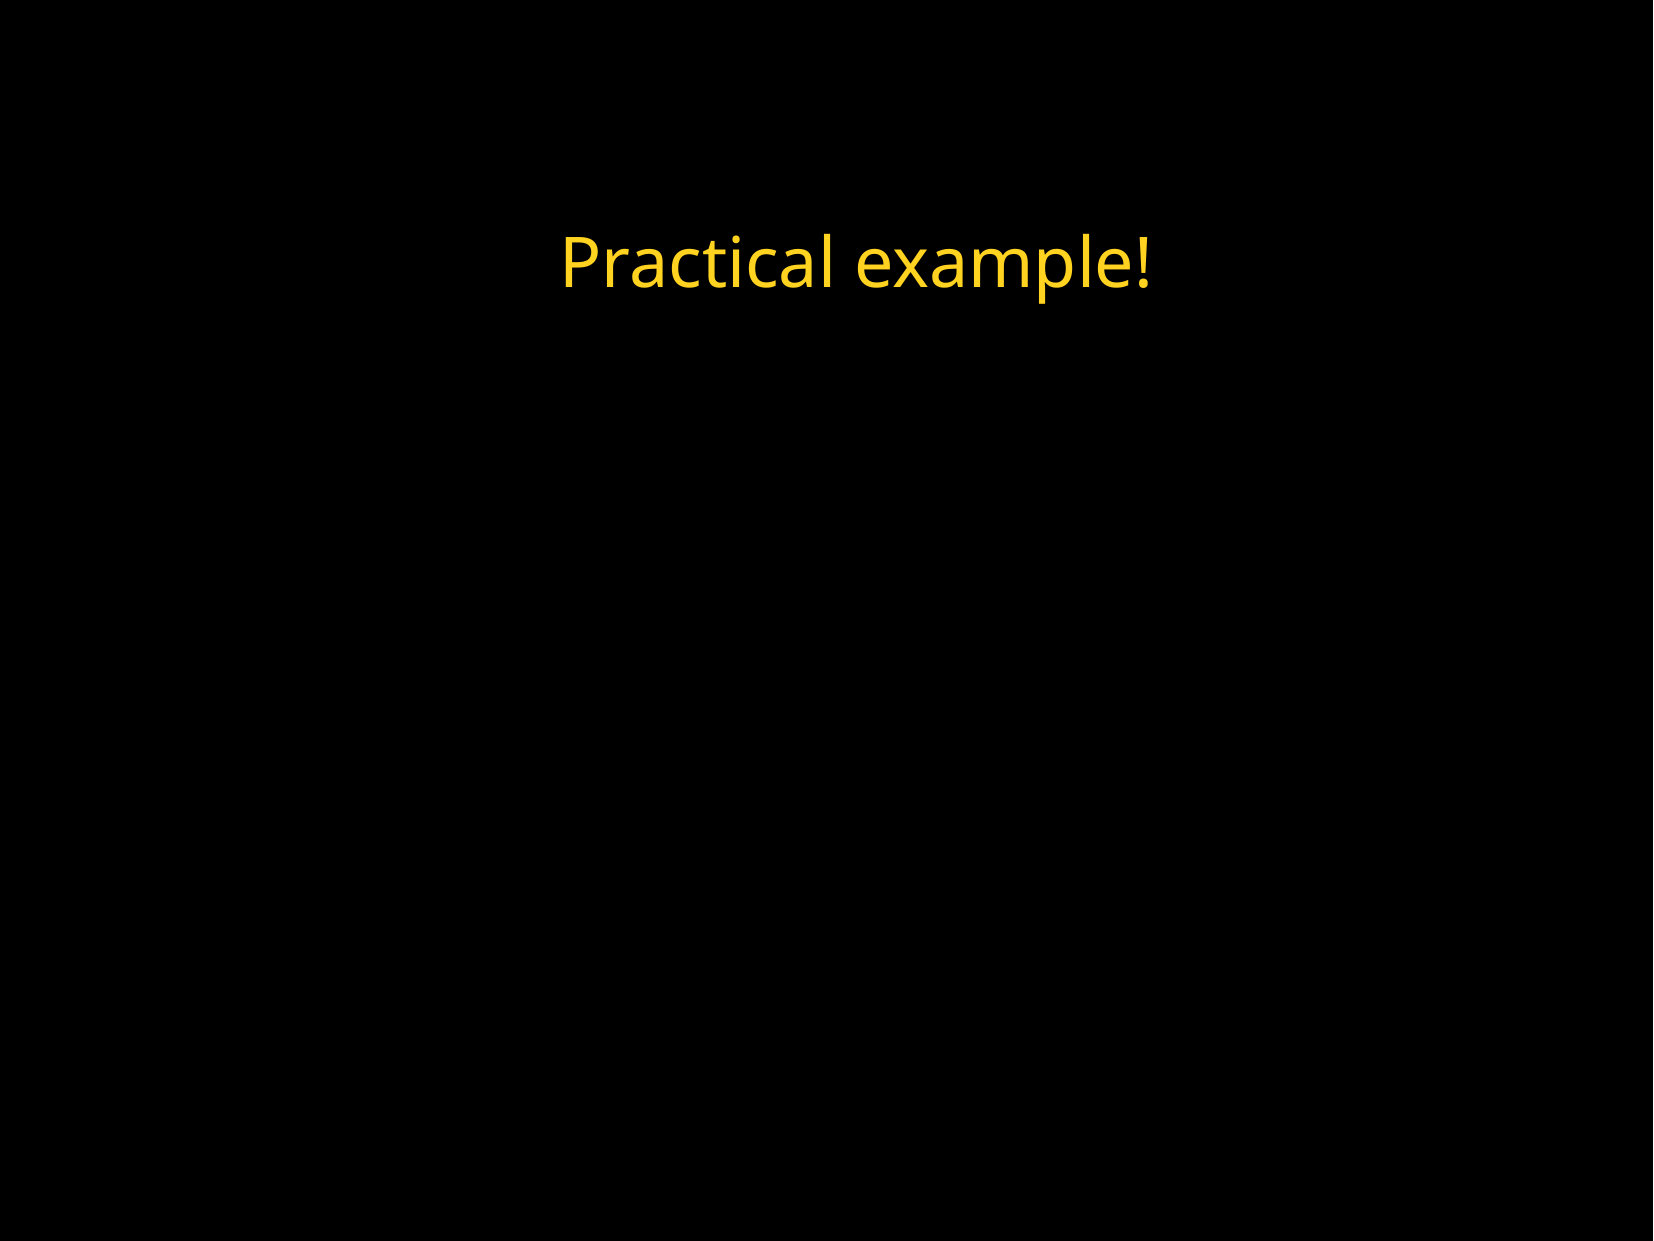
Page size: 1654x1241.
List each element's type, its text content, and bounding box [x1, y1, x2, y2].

list Practical example! [25, 212, 1639, 310]
